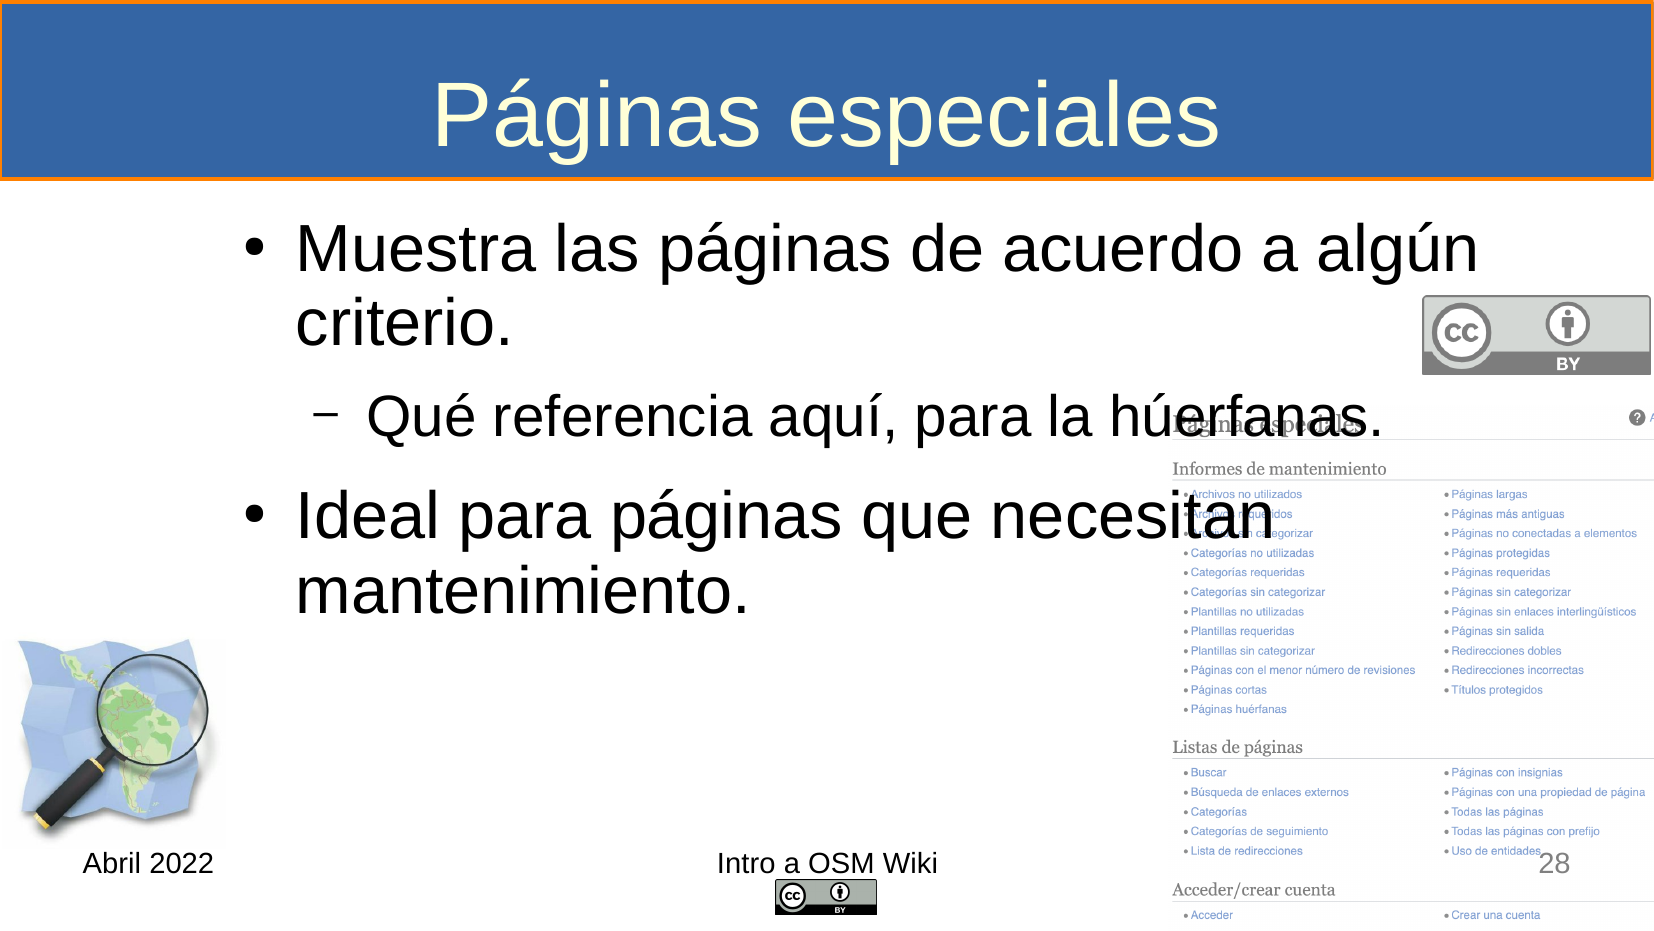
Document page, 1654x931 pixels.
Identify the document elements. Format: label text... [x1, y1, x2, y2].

picture [775, 879, 877, 915]
title Páginas especiales [82, 37, 1571, 193]
picture [0, 623, 226, 849]
picture [1168, 405, 1654, 931]
picture [1609, 295, 1651, 376]
list Muestra las páginas de acuerdo a algún criterio. Qué referencia aquí, para la húerfanas. Ideal para páginas que necesitan mantenimiento. [225, 210, 1609, 751]
